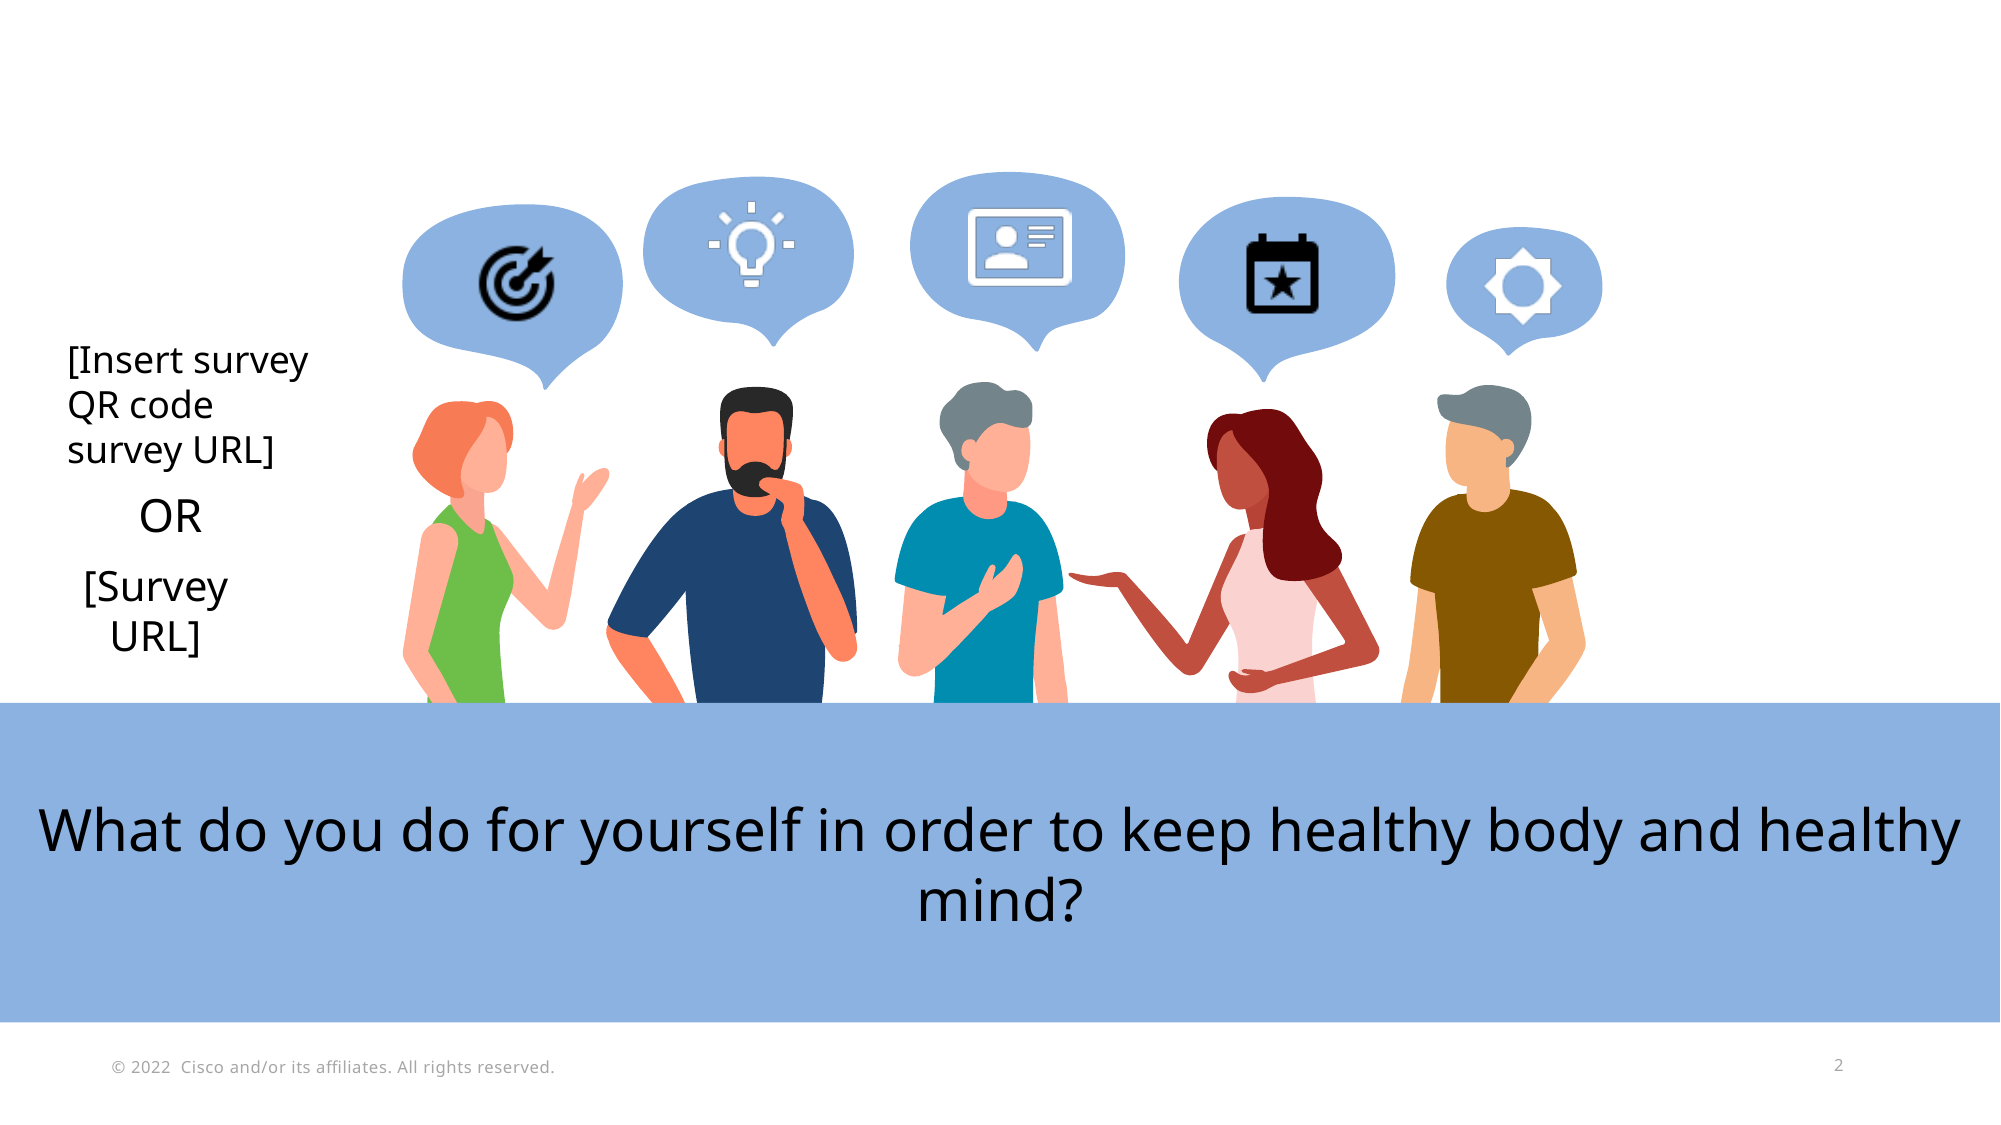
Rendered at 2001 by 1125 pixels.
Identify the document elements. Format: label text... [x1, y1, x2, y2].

text_box [1400, 385, 1586, 702]
picture [1482, 245, 1565, 328]
text_box What do you do for yourself in order to keep healthy body and healthy mind? [0, 702, 2000, 1023]
text_box [1068, 409, 1380, 702]
text_box [1446, 227, 1603, 356]
text_box [910, 171, 1126, 352]
picture [1235, 226, 1331, 322]
text_box [894, 382, 1069, 702]
text_box [1178, 196, 1396, 383]
text_box [Insert survey QR code survey URL] [52, 328, 348, 479]
text_box [643, 176, 854, 347]
picture [472, 239, 562, 329]
picture [705, 198, 799, 292]
text_box [402, 204, 623, 390]
text_box [606, 386, 858, 702]
text_box [Survey URL] [27, 552, 284, 668]
text_box [402, 401, 610, 702]
picture [968, 196, 1072, 300]
text_box OR [70, 479, 271, 549]
